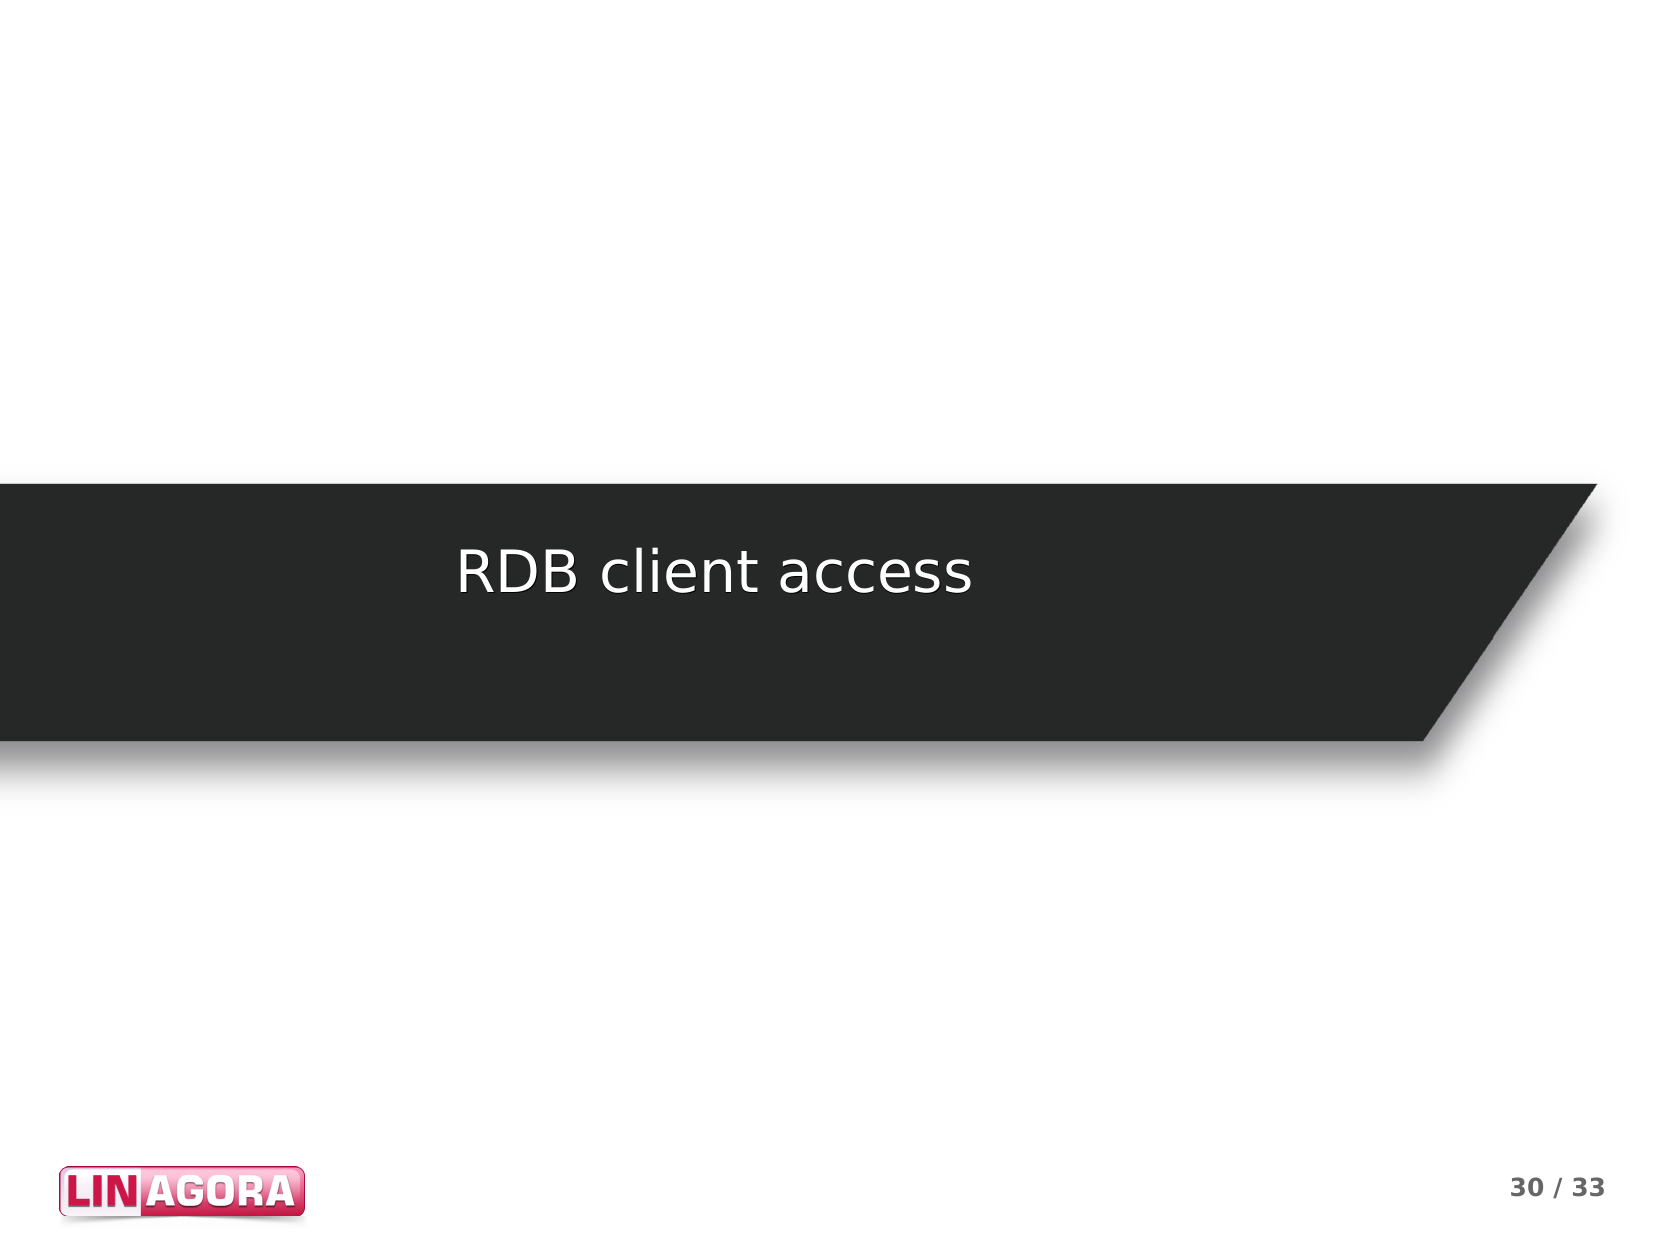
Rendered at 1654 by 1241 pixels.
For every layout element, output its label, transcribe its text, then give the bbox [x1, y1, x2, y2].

picture [59, 1166, 308, 1229]
title RDB client access [82, 460, 1347, 686]
